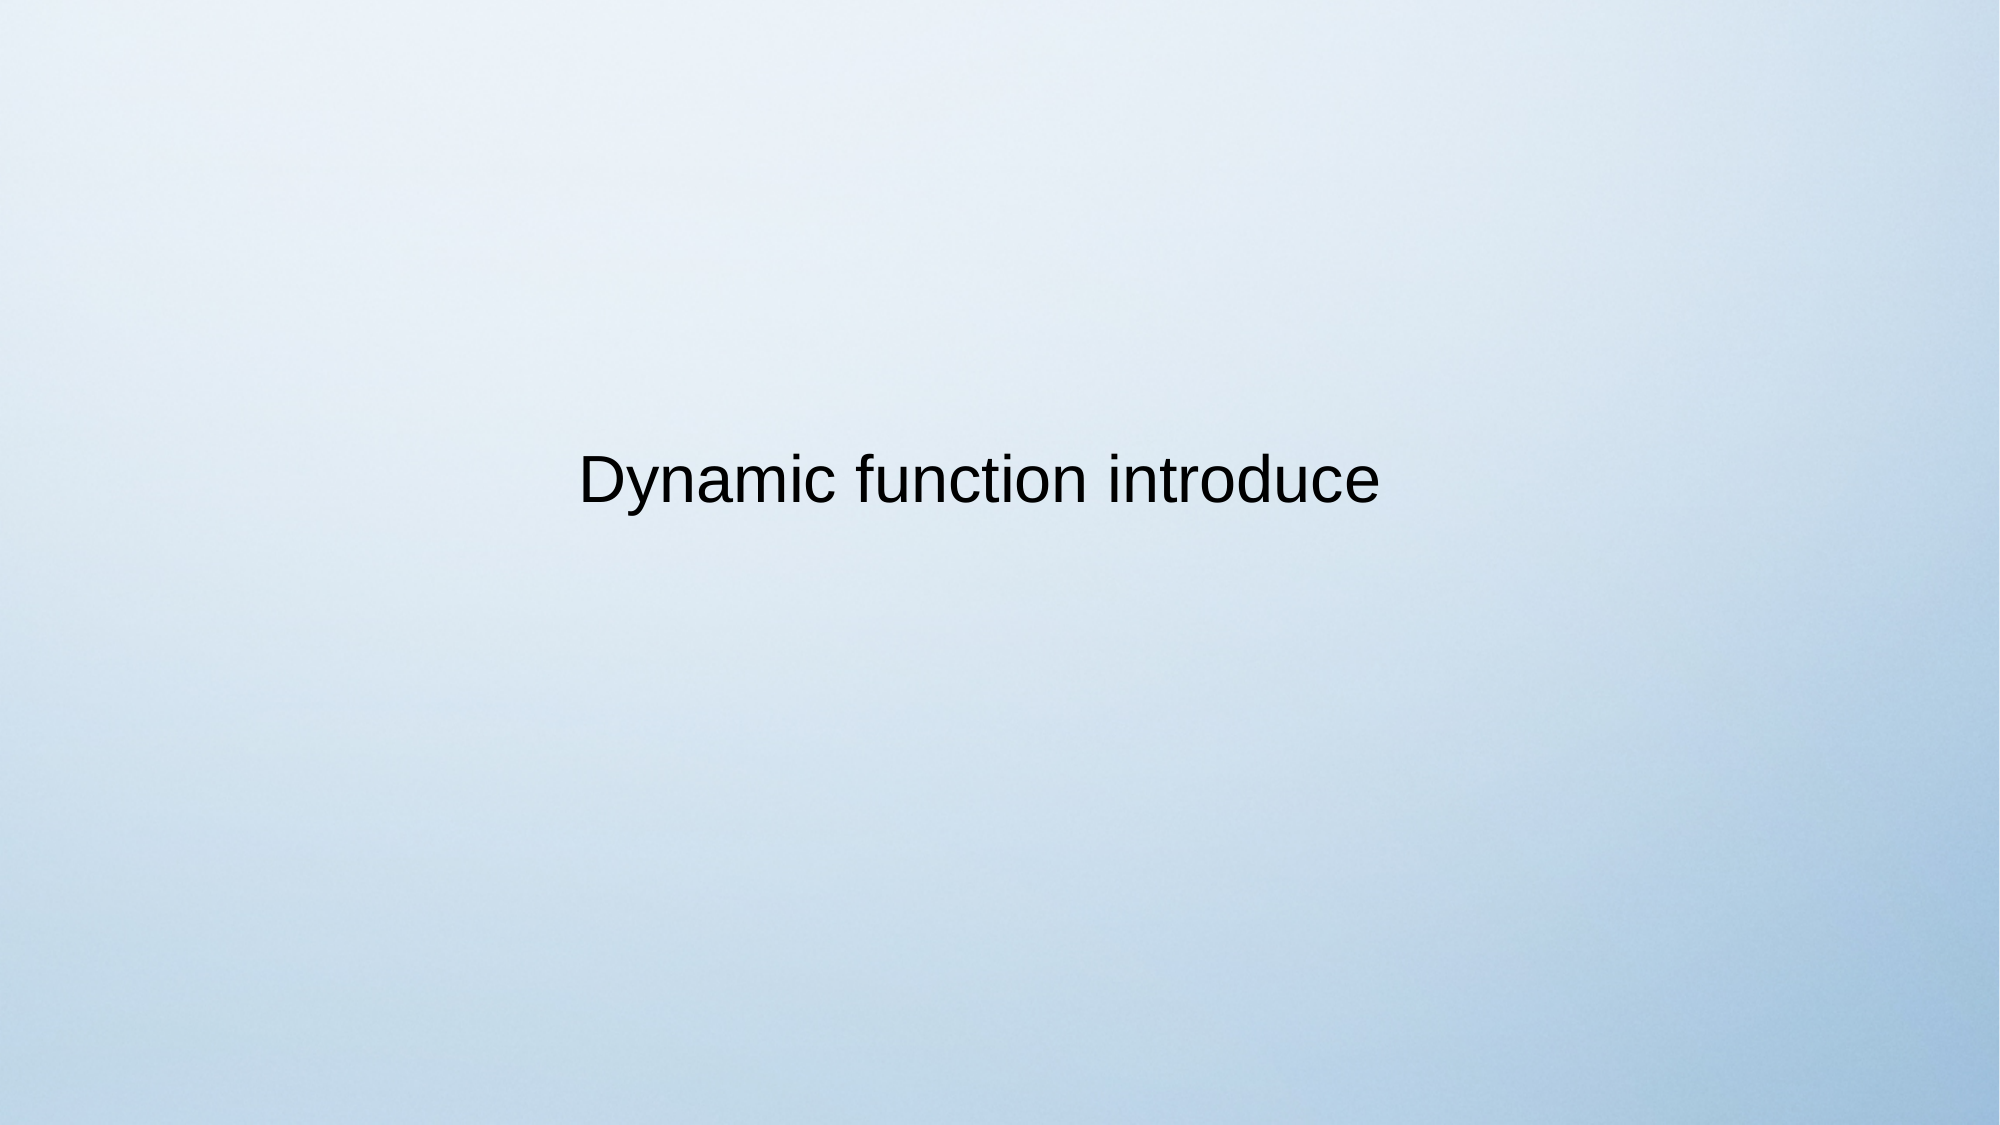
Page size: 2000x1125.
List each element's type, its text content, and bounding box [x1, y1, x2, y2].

picture [0, 0, 2000, 1125]
title Dynamic function introduce [306, 413, 1654, 546]
